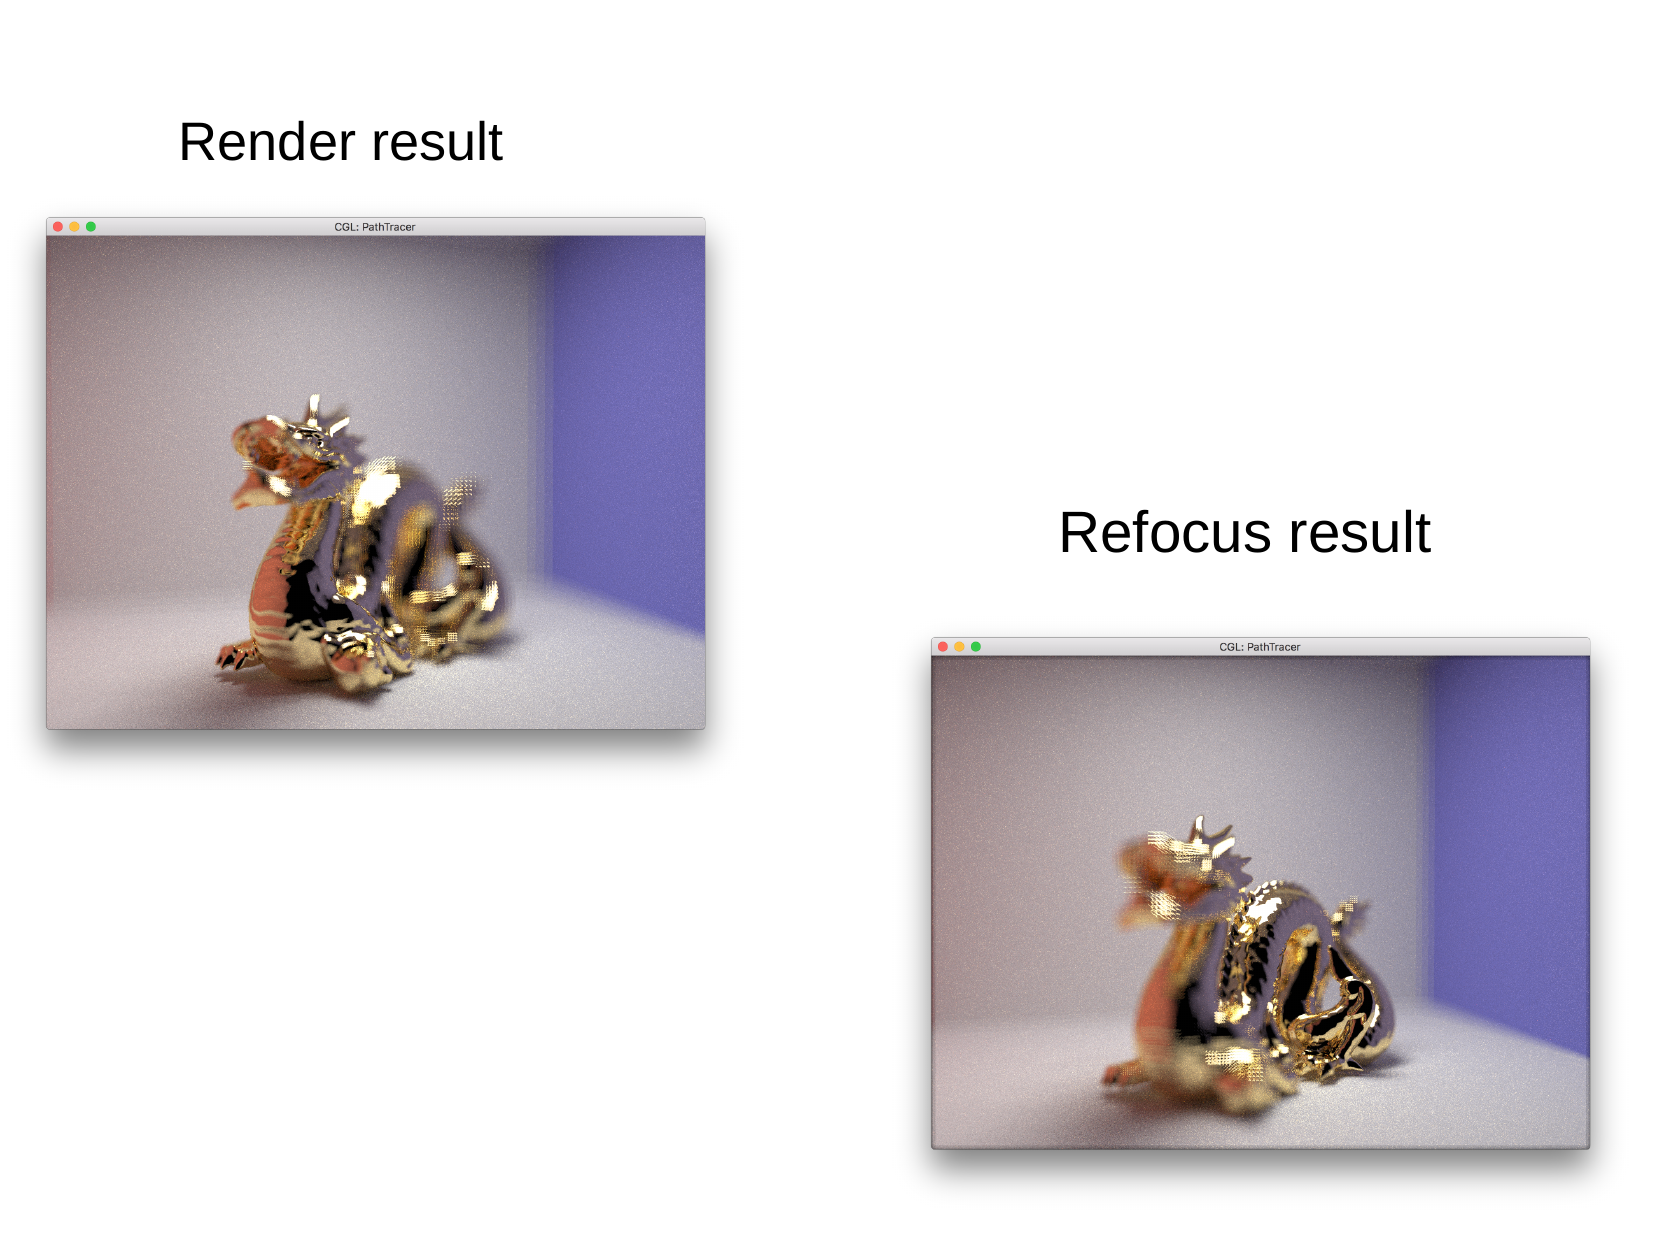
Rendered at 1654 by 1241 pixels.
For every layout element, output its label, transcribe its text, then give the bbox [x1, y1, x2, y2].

title Refocus result [930, 480, 1561, 586]
picture [885, 611, 1636, 1216]
title Render result [82, 58, 601, 191]
picture [0, 191, 751, 796]
